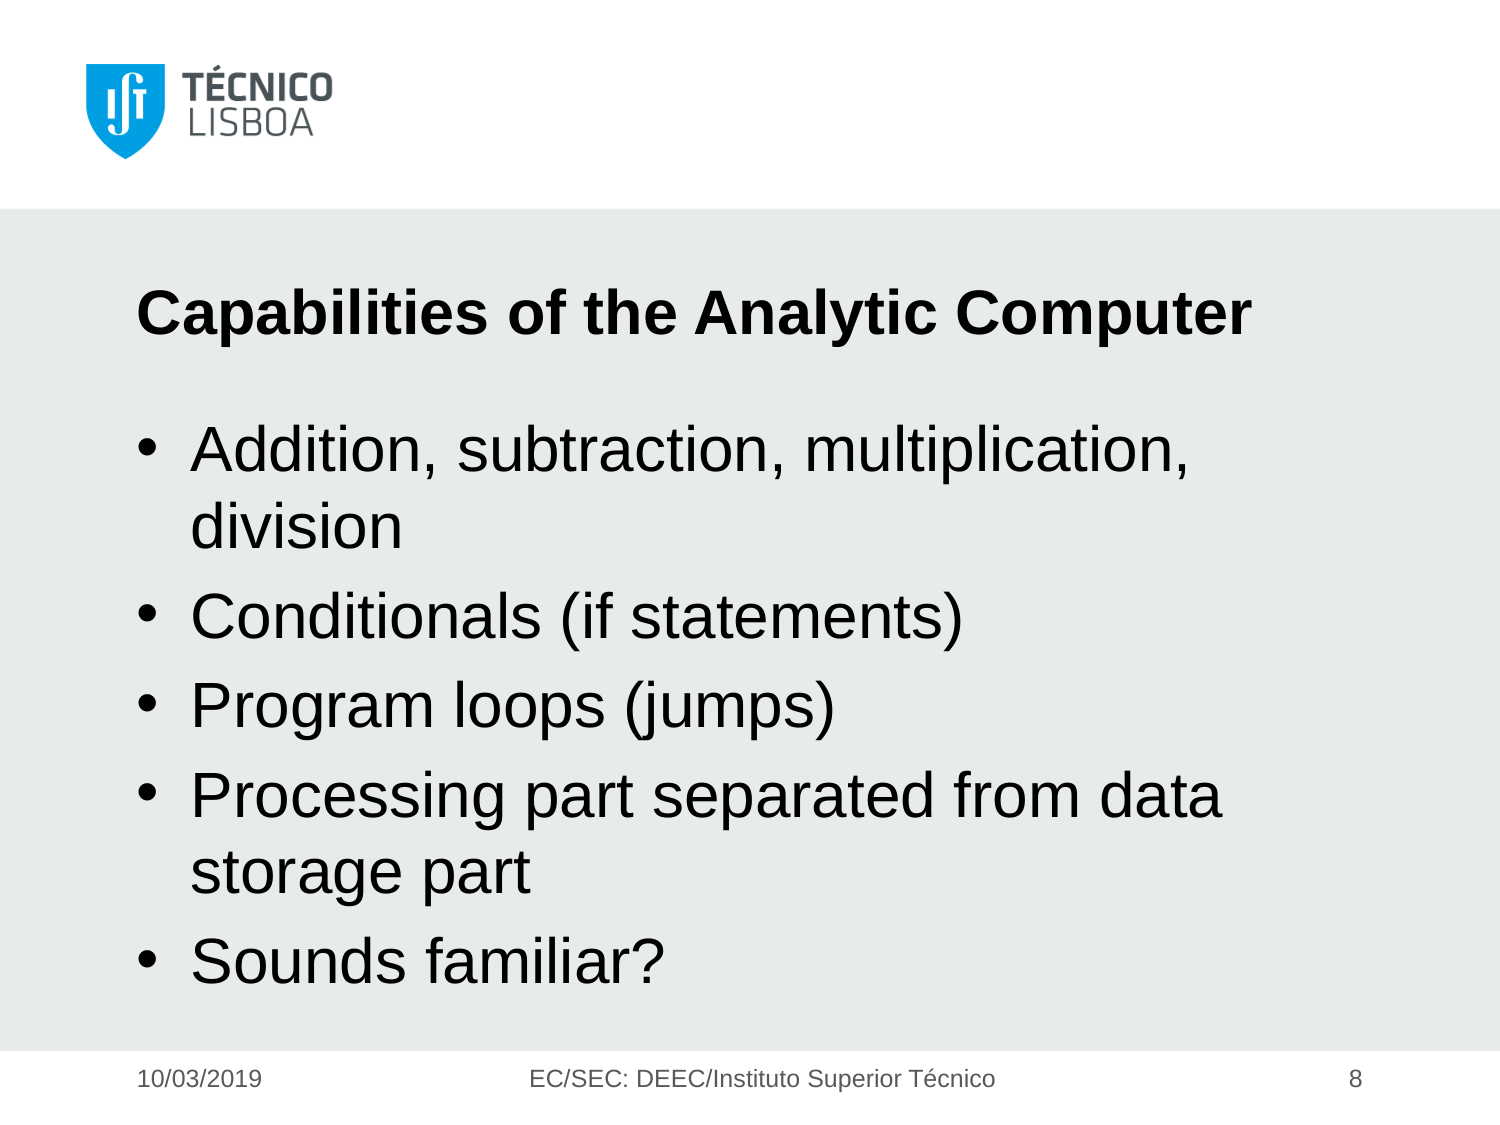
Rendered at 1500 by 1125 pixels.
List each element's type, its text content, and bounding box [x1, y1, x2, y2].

picture [0, 0, 1500, 1125]
title Capabilities of the Analytic Computer [121, 237, 1378, 381]
footer EC/SEC: DEEC/Instituto Superior Técnico [512, 1052, 1021, 1103]
slide_number 10/03/2019 [121, 1052, 425, 1103]
list Addition, subtraction, multiplication, division Conditionals (if statements) Program loops (jumps) Processing part separated from data storage part Sounds familiar? [121, 400, 1378, 1005]
slide_number <number> [1077, 1052, 1378, 1103]
